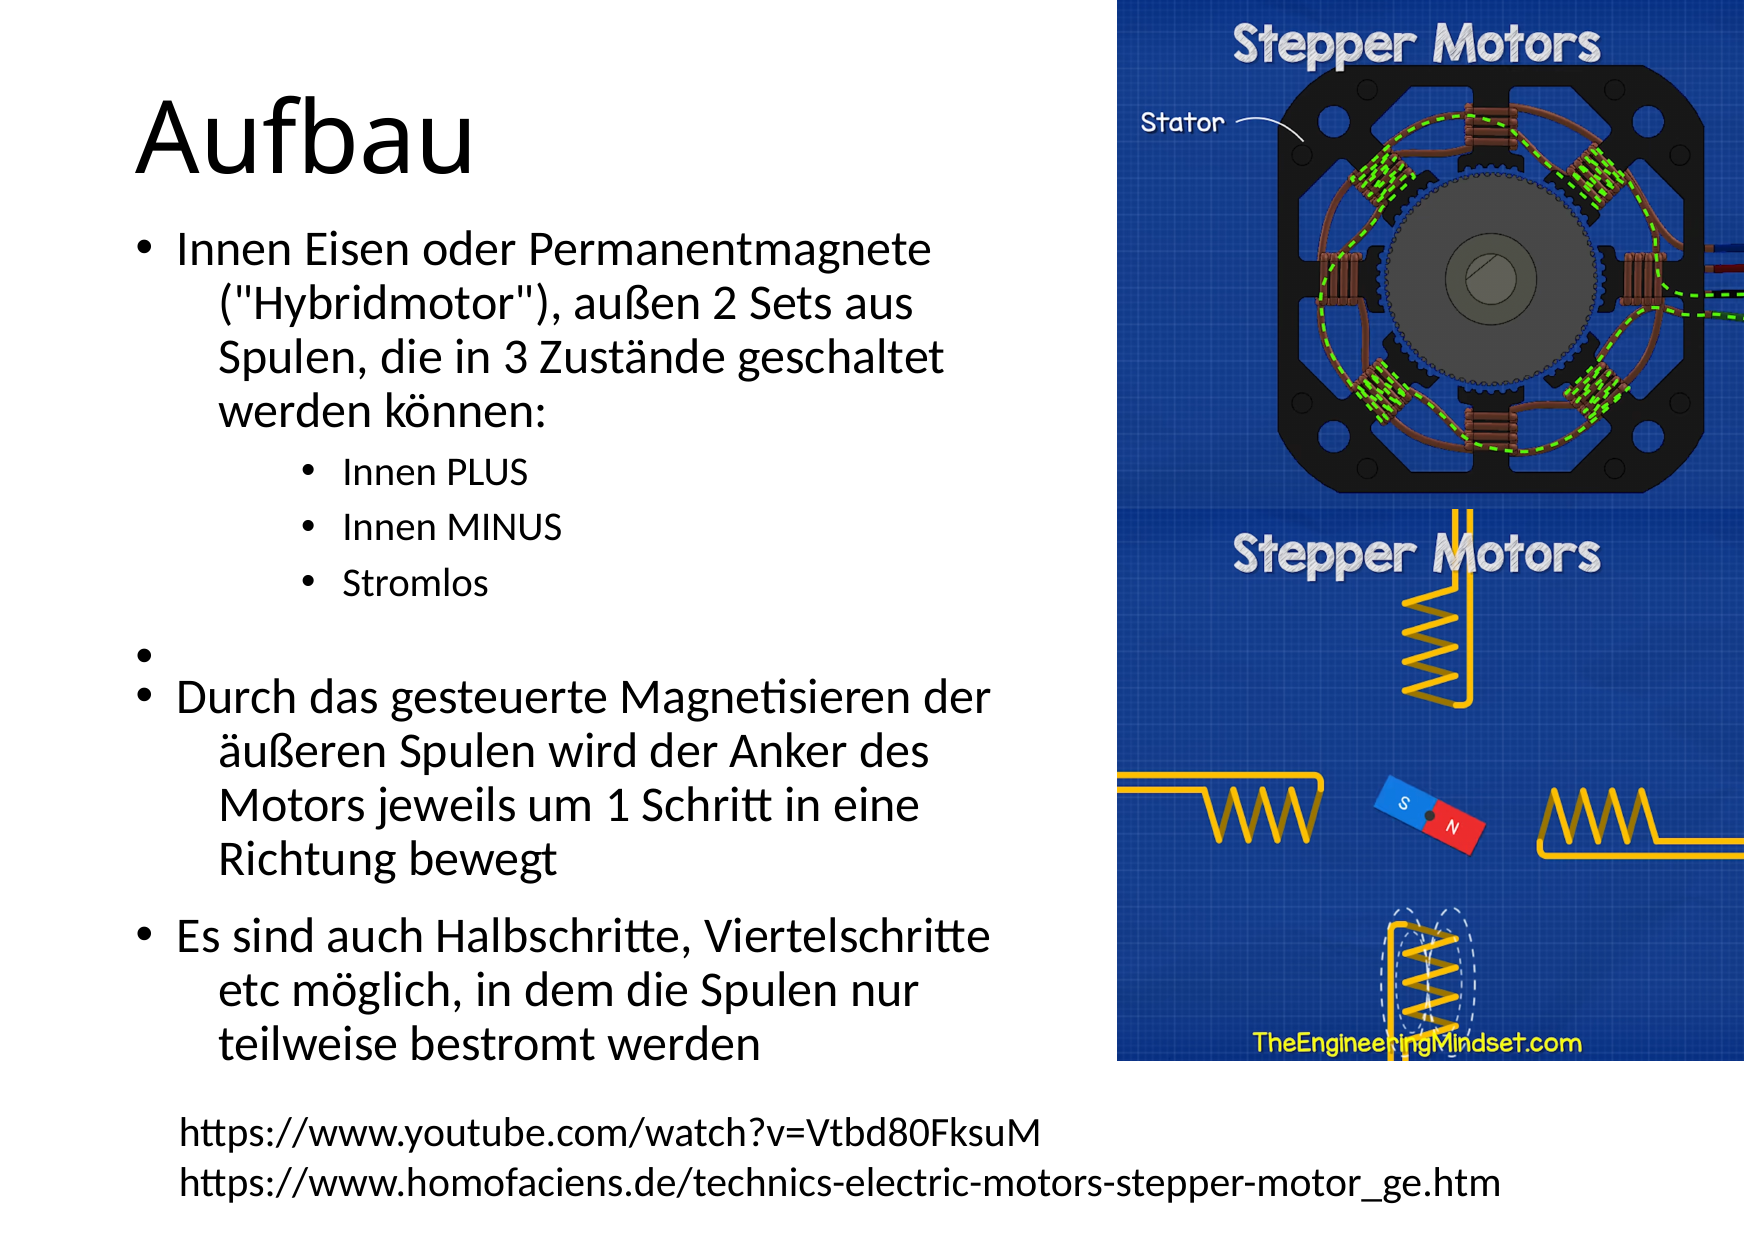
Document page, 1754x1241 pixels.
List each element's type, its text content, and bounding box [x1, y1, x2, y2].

list Innen Eisen oder Permanentmagnete ("Hybridmotor"), außen 2 Sets aus Spulen, die in 3 Zustände geschaltet werden können: Innen PLUS Innen MINUS Stromlos [120, 215, 1021, 627]
title Aufbau [120, 66, 1117, 216]
text_box Durch das gesteuerte Magnetisieren der äußeren Spulen wird der Anker des Motors jeweils um 1 Schritt in eine Richtung bewegt Es sind auch Halbschritte, Viertelschritte etc möglich, in dem die Spulen nur teilweise bestromt werden [120, 663, 1021, 1143]
picture [1117, 0, 1744, 1061]
text_box https://www.youtube.com/watch?v=Vtbd80FksuM https://www.homofaciens.de/technics-electric-motors-stepper-motor_ge.htm [163, 1097, 1754, 1214]
